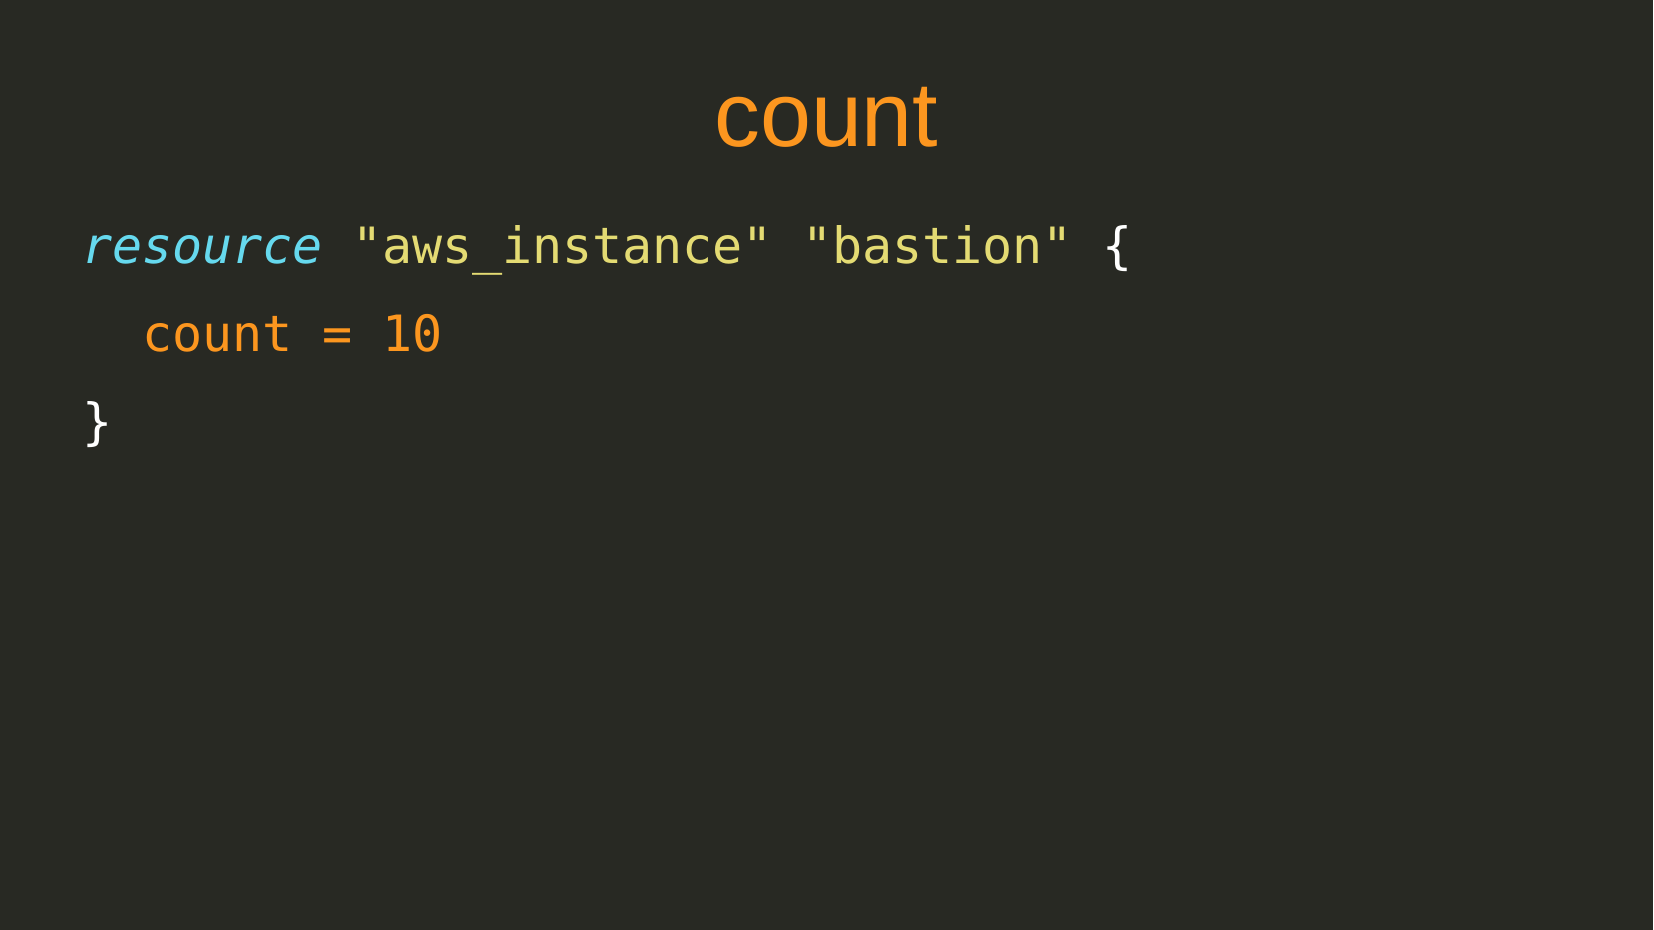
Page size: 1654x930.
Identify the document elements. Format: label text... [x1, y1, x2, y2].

title count [82, 37, 1571, 193]
list resource "aws_instance" "bastion" { count = 10 } [82, 217, 1571, 908]
